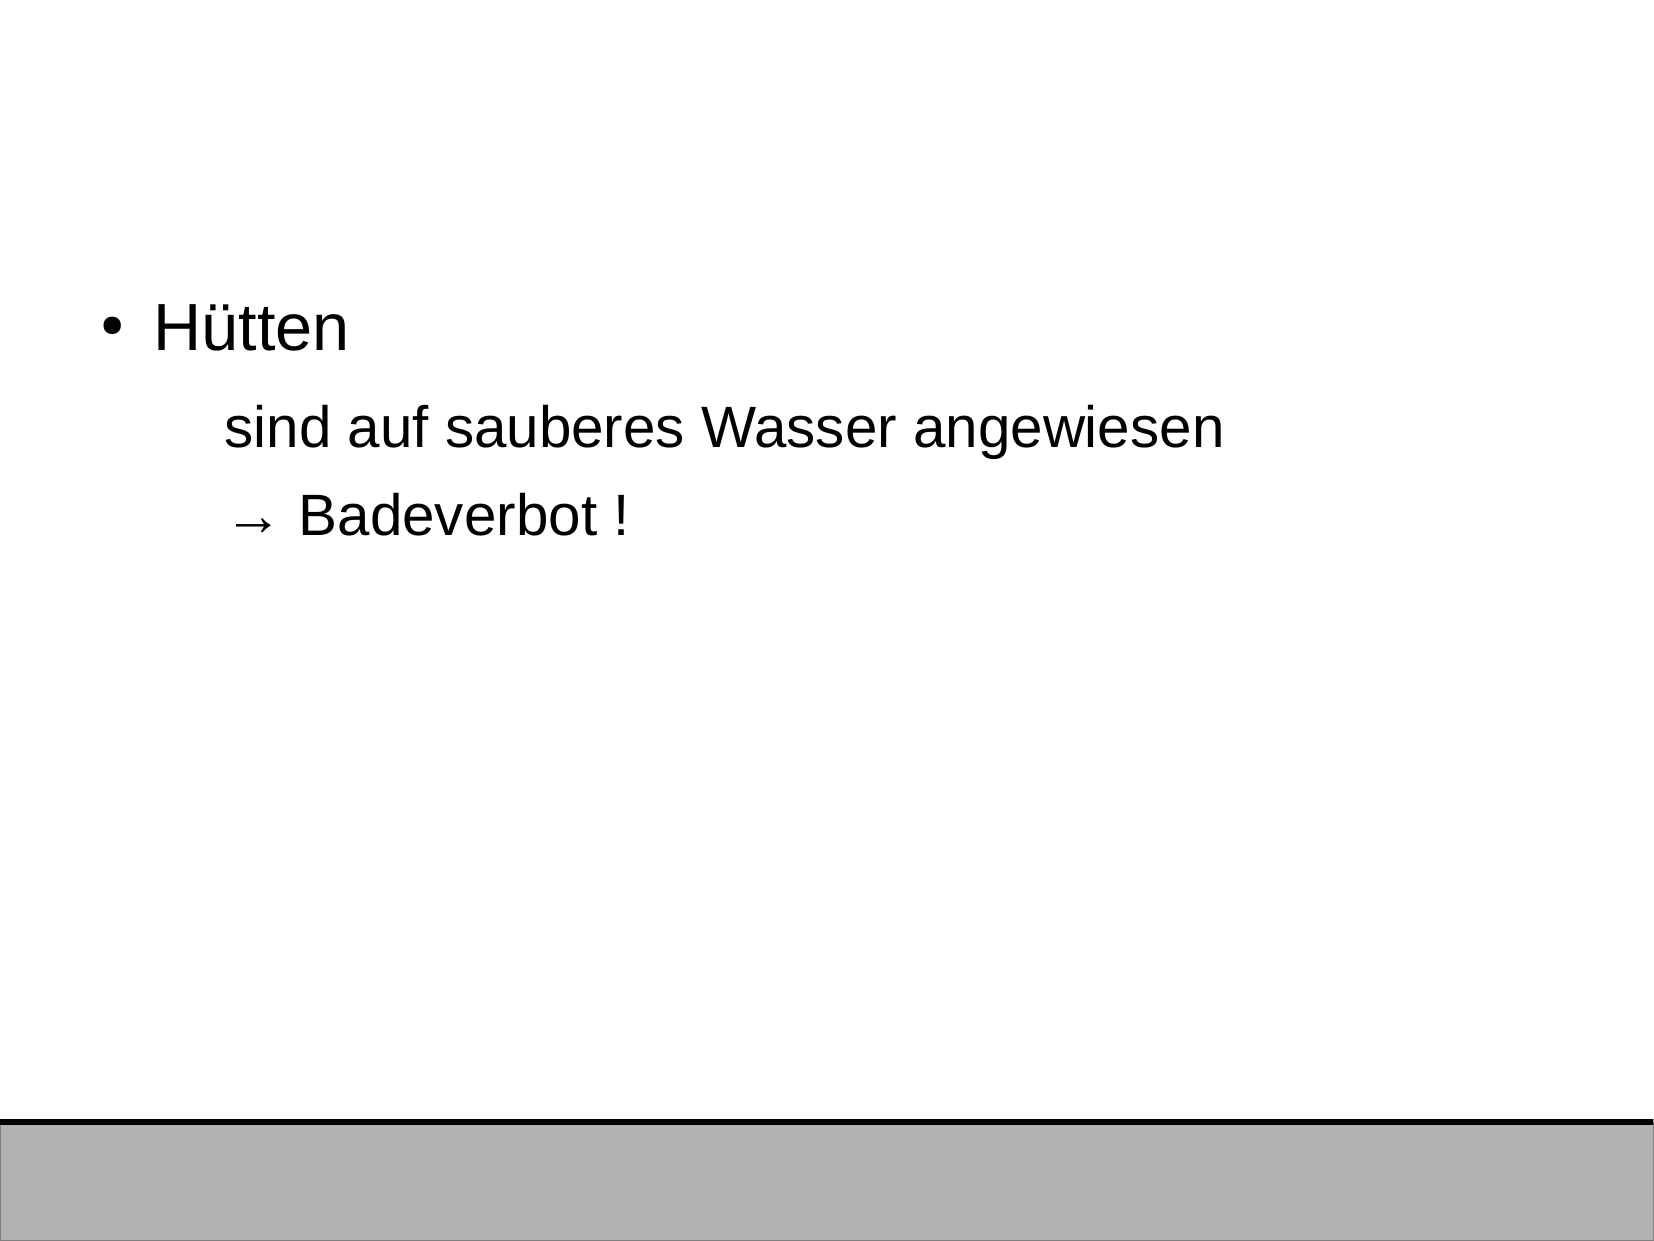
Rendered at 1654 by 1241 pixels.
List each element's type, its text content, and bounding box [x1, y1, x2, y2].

list Hütten sind auf sauberes Wasser angewiesen → Badeverbot ! [82, 290, 1571, 1109]
text_box [0, 1125, 1654, 1241]
